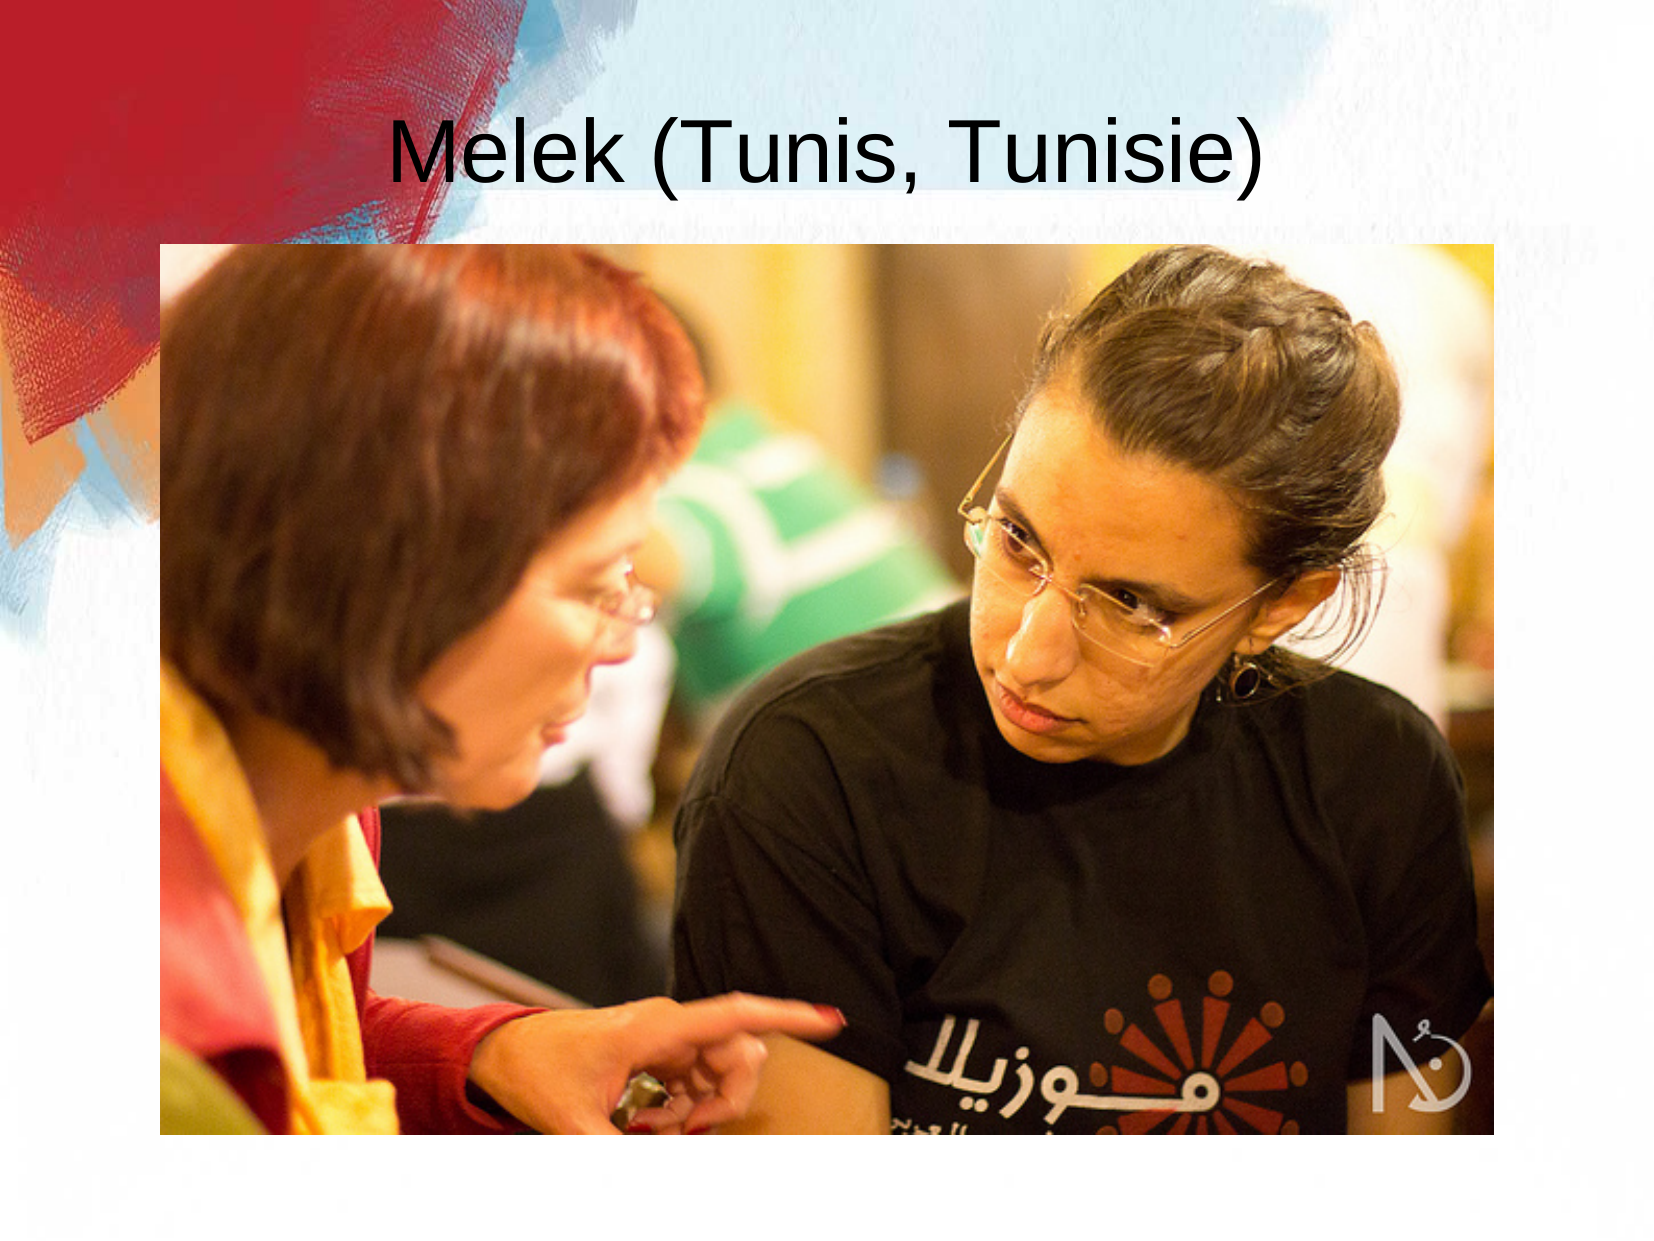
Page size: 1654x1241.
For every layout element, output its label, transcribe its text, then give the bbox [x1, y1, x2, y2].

picture [0, 0, 1654, 1241]
title Melek (Tunis, Tunisie) [82, 49, 1571, 257]
